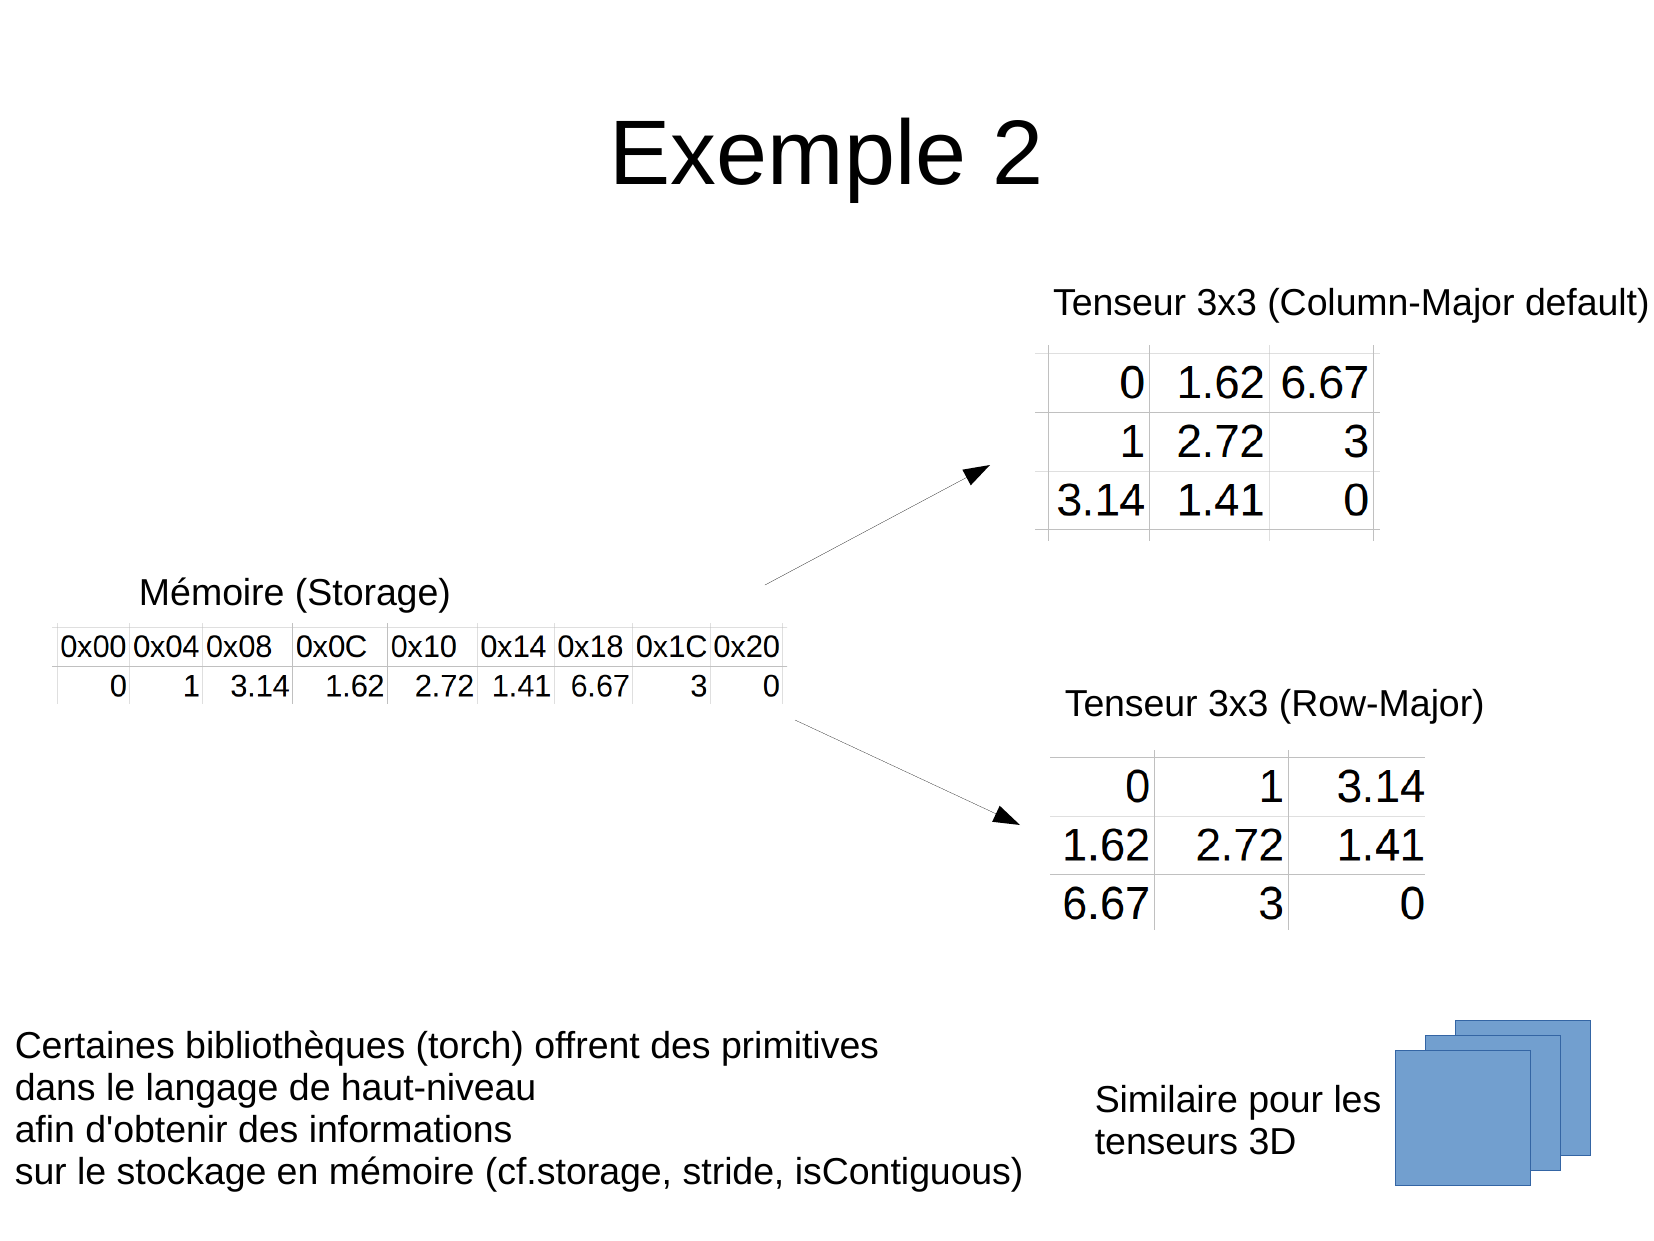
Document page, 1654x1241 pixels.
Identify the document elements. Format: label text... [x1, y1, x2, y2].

text_box [1395, 1020, 1591, 1186]
text_box Similaire pour les tenseurs 3D [1080, 1071, 1516, 1171]
picture [1050, 750, 1425, 930]
text_box Tenseur 3x3 (Column-Major default) [1038, 274, 1654, 332]
text_box Tenseur 3x3 (Row-Major) [1050, 675, 1500, 732]
text_box Mémoire (Storage) [124, 563, 466, 621]
title Exemple 2 [82, 49, 1571, 257]
text_box Certaines bibliothèques (torch) offrent des primitives dans le langage de haut-niveau afin d'obtenir des informations sur le stockage en mémoire (cf.storage, stride, isContiguous) [0, 1017, 1039, 1201]
picture [1035, 345, 1381, 541]
picture [52, 623, 788, 704]
